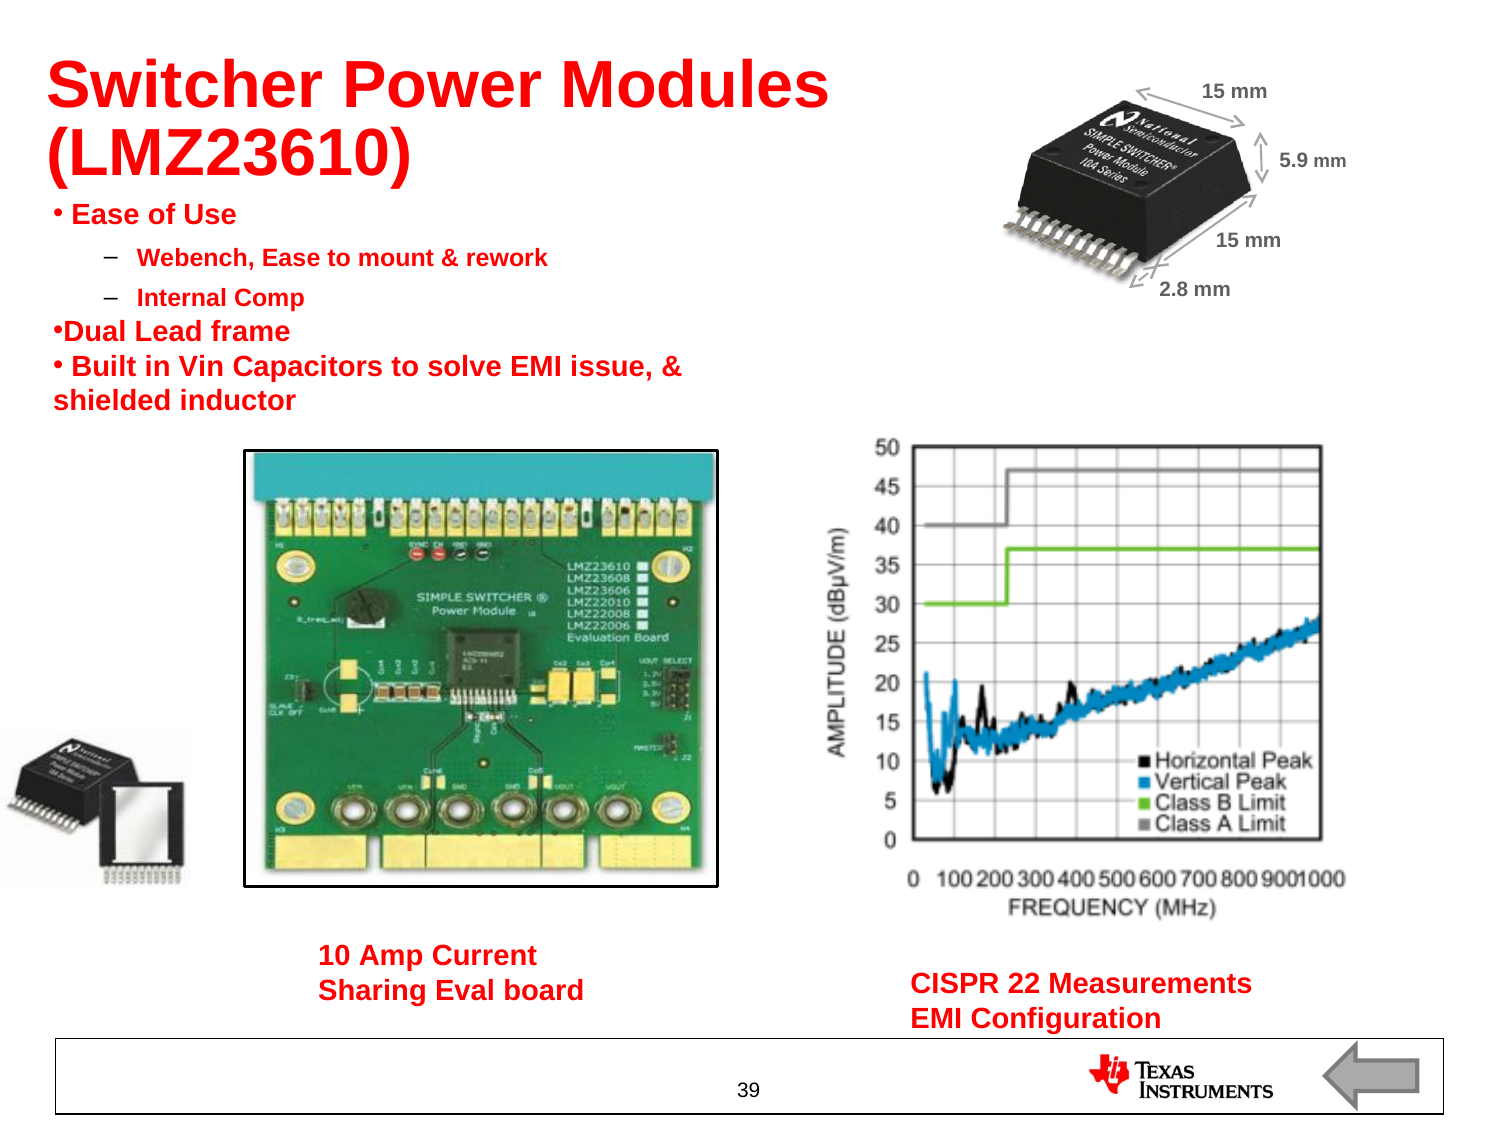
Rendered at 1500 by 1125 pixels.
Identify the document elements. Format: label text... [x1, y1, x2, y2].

text_box [244, 460, 718, 887]
text_box 5.9 mm [1278, 150, 1348, 173]
text_box Ease of Use Webench, Ease to mount & rework Internal Comp Dual Lead frame Built in Vin Capacitors to solve EMI issue, & shielded inductor [38, 187, 727, 460]
picture [746, 410, 1447, 967]
picture [0, 730, 191, 889]
picture [1087, 1052, 1274, 1099]
title Switcher Power Modules (LMZ23610) [31, 46, 1271, 218]
text_box CISPR 22 Measurements EMI Configuration [895, 956, 1284, 1042]
title Switcher Power Modules (LMZ23610) [1261, 100, 1271, 218]
text_box 10 Amp Current Sharing Eval board [303, 928, 654, 1015]
text_box 2.8 mm [1154, 279, 1236, 297]
text_box 15 mm [1197, 81, 1272, 100]
text_box 15 mm [1215, 230, 1283, 250]
picture [997, 94, 1261, 287]
text_box [1324, 1045, 1418, 1107]
text_box <numero> [715, 1069, 782, 1112]
